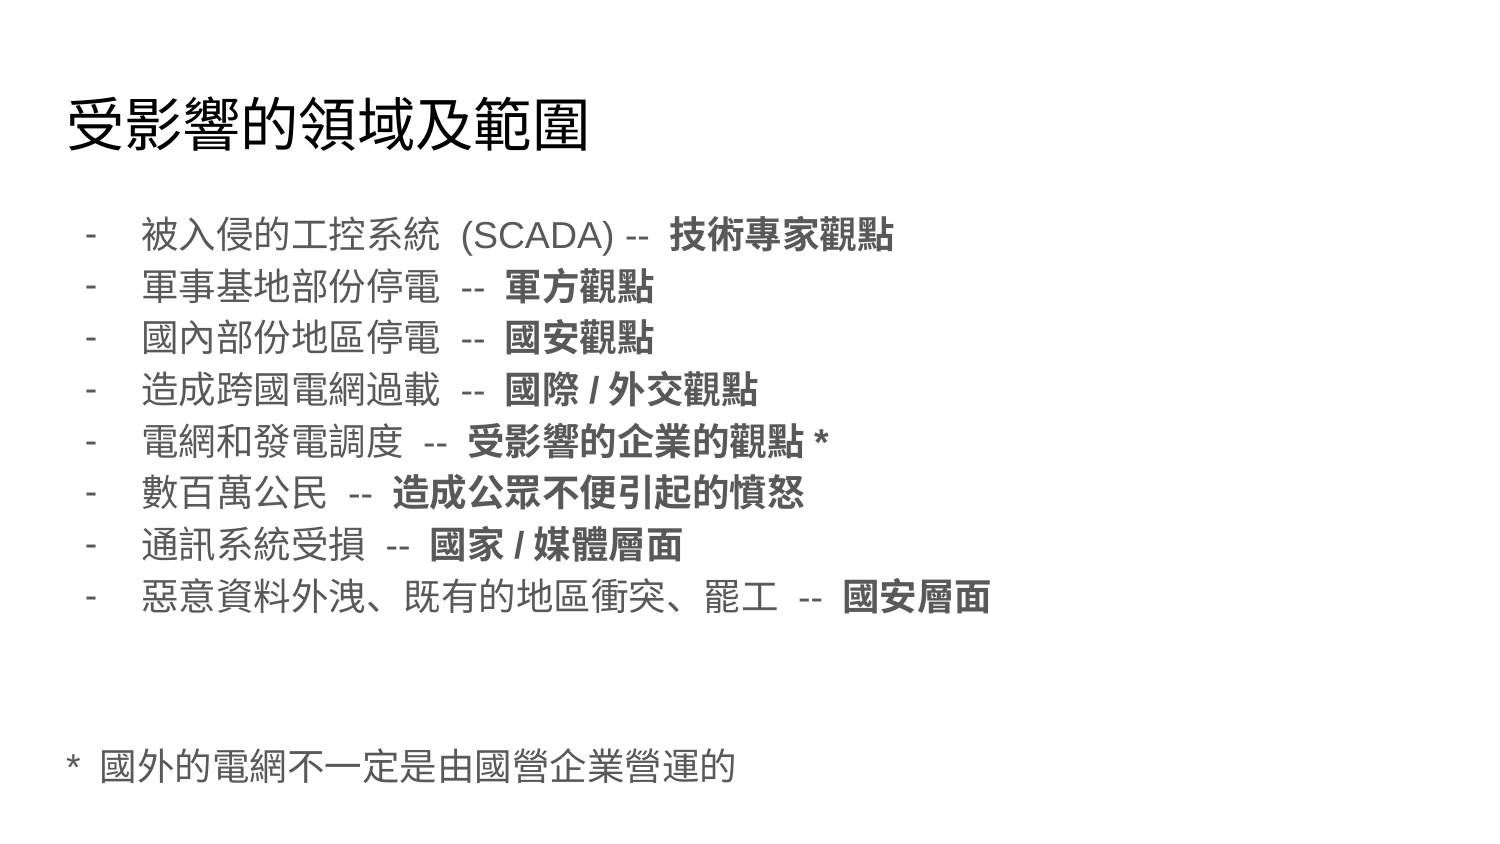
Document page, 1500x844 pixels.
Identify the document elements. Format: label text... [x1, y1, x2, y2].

list 被入侵的工控系統 (SCADA) -- 技術專家觀點 軍事基地部份停電 -- 軍方觀點 國內部份地區停電 -- 國安觀點 造成跨國電網過載 -- 國際/外交觀點 電網和發電調度 -- 受影響的企業的觀點* 數百萬公民 -- 造成公眾不便引起的憤怒 通訊系統受損 -- 國家/媒體層面 惡意資料外洩、既有的地區衝突、罷工 -- 國安層面 * 國外的電網不一定是由國營企業營運的 [51, 189, 1449, 750]
title 受影響的領域及範圍 [51, 72, 1449, 167]
